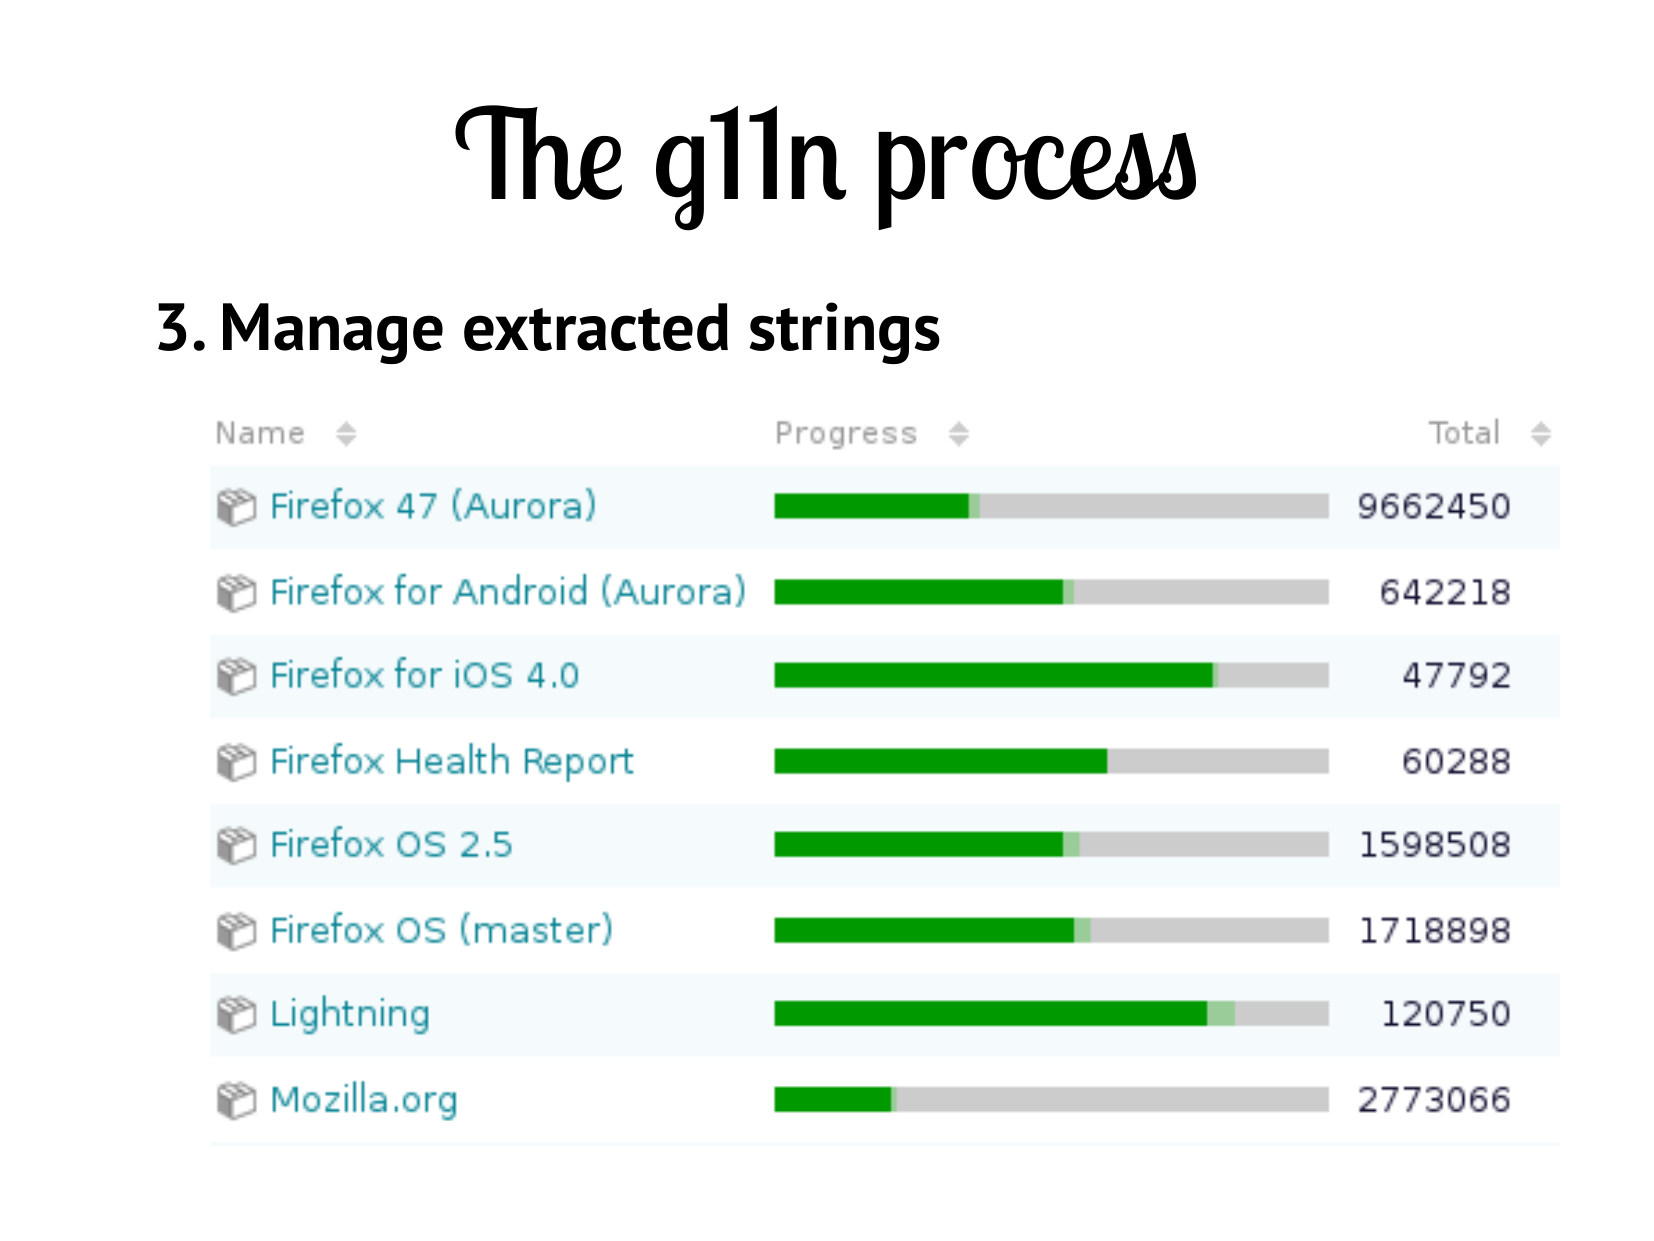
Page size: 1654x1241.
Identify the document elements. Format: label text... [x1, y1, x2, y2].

picture [210, 389, 1560, 1146]
title The g11n process [82, 49, 1571, 257]
list 3. Manage extracted strings [82, 290, 1571, 1010]
